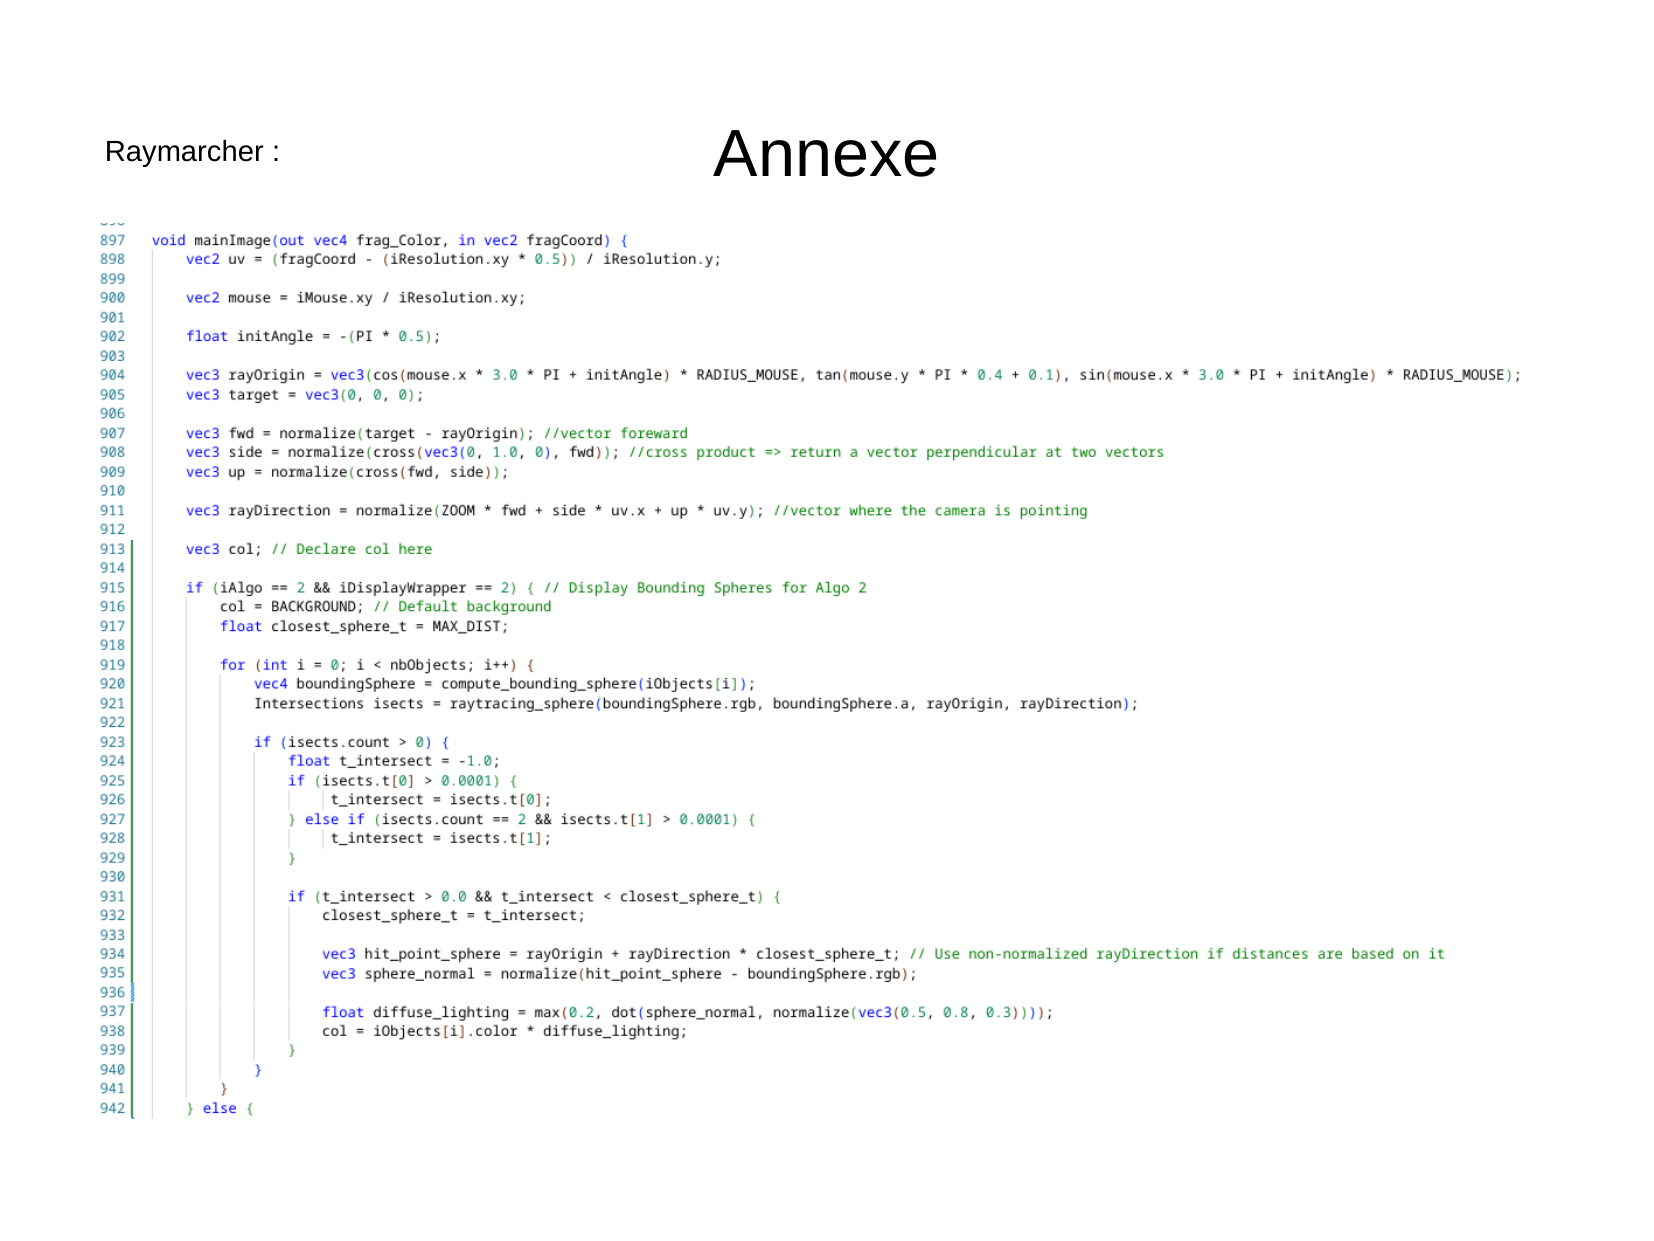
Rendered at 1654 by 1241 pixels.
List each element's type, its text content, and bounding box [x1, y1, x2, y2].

text_box Raymarcher : [90, 127, 305, 176]
title Annexe [82, 49, 1571, 257]
picture [97, 223, 1557, 1119]
